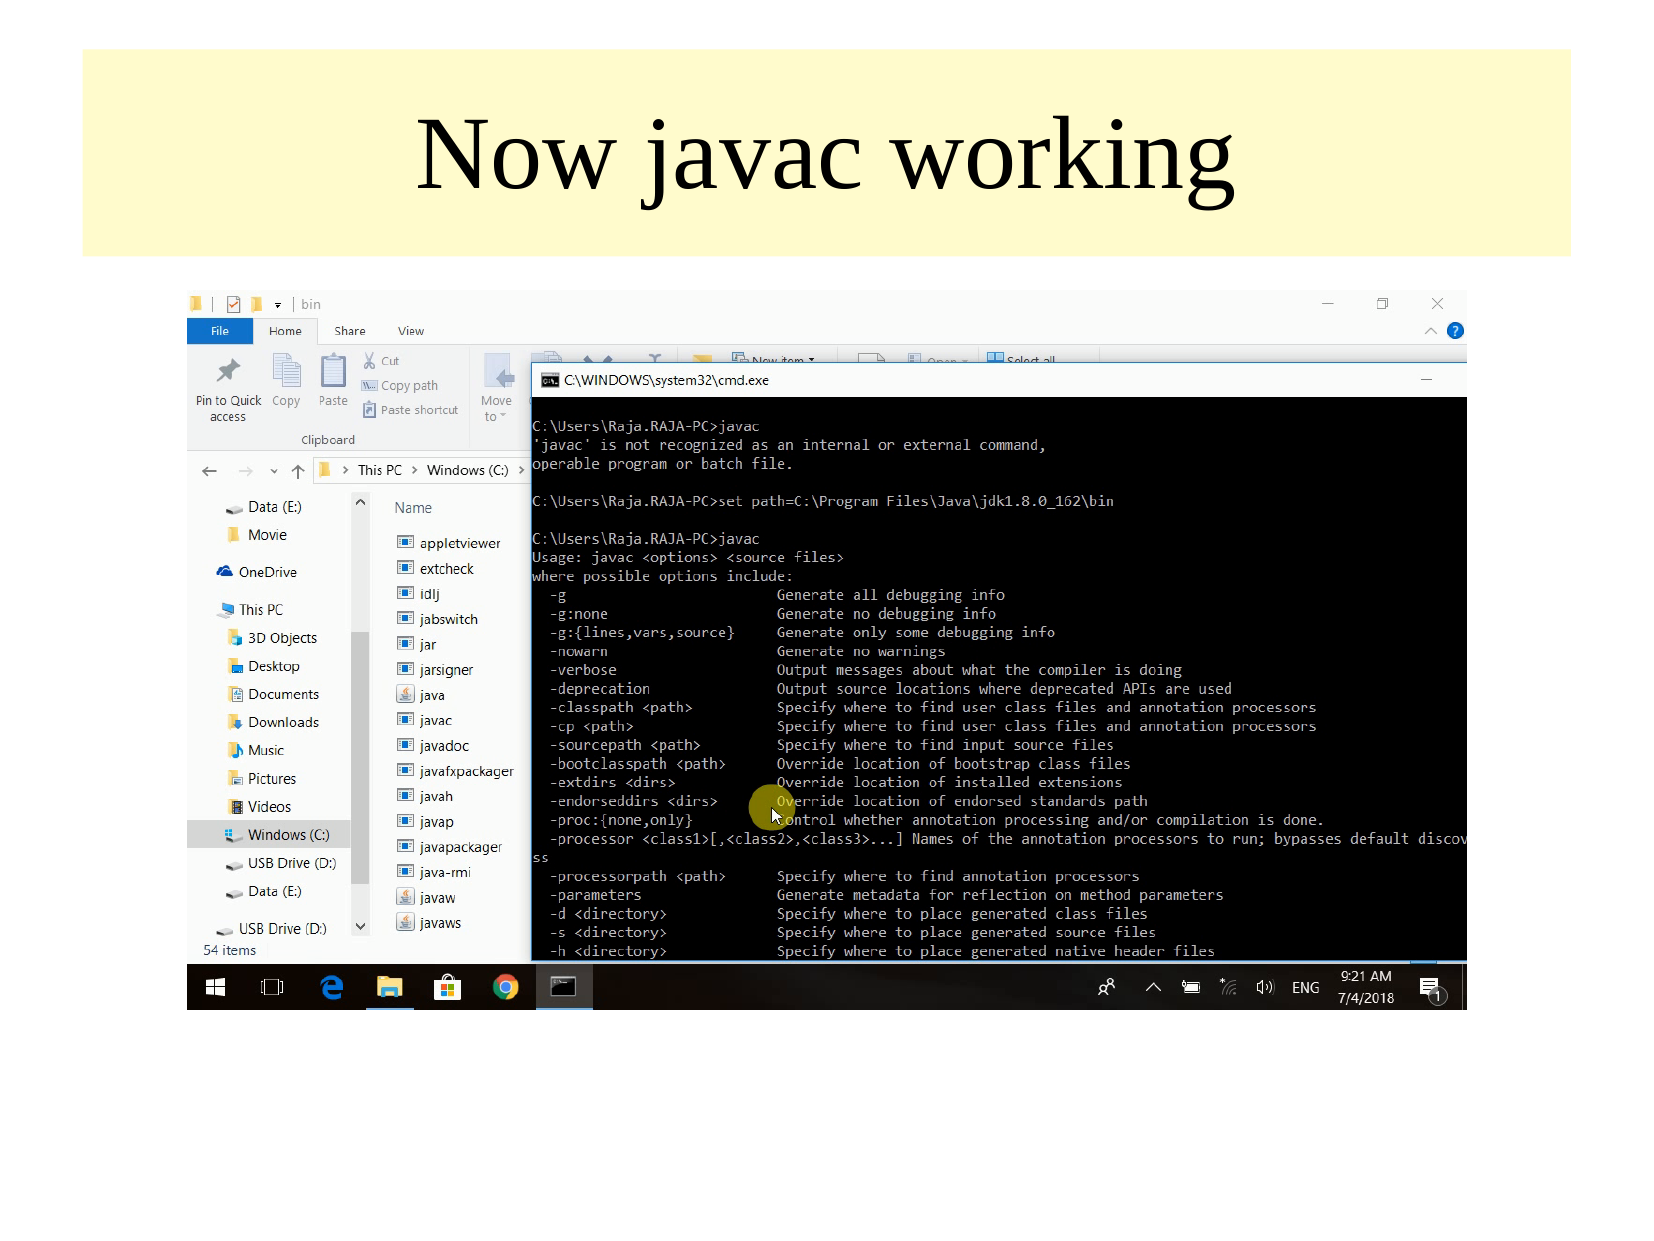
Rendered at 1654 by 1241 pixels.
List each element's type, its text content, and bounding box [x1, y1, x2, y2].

picture [187, 290, 1467, 1010]
title Now javac working [82, 49, 1571, 257]
